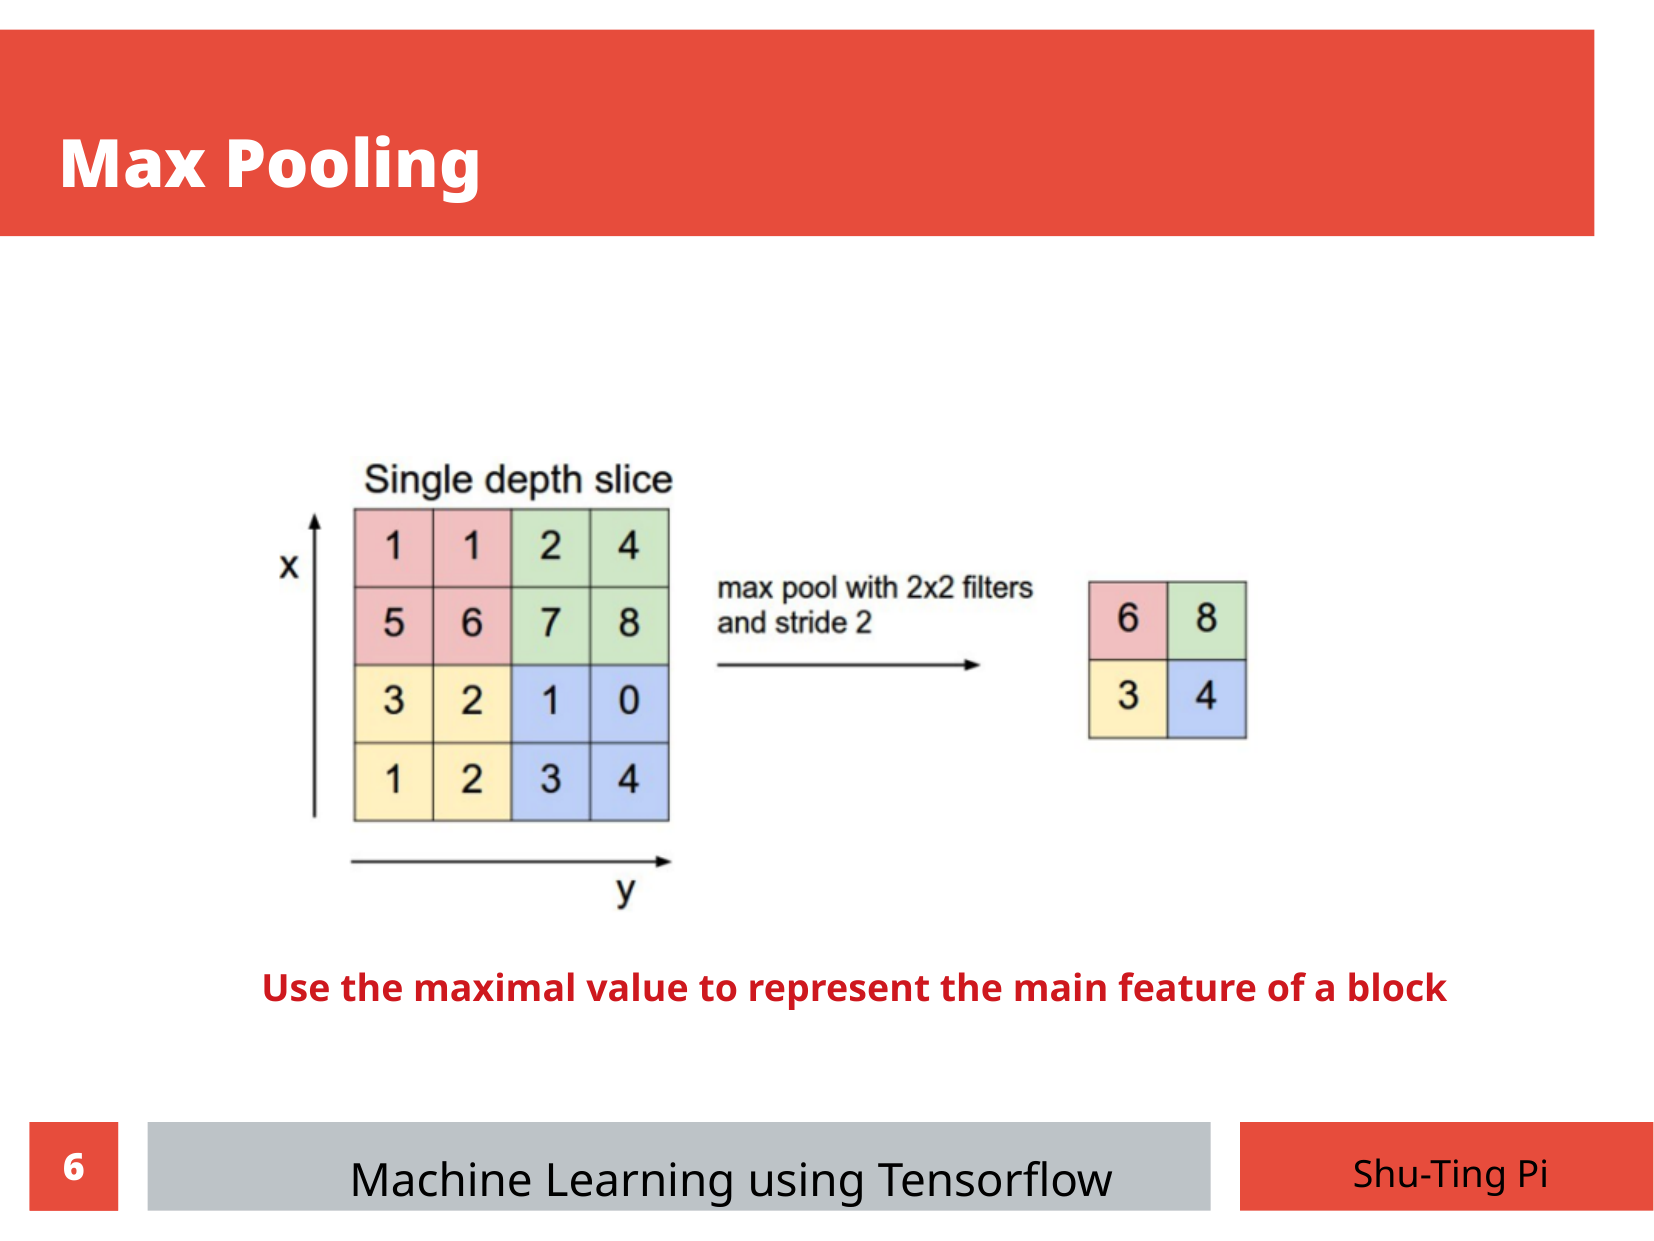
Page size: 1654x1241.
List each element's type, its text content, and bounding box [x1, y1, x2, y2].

picture [279, 456, 1264, 916]
text_box Use the maximal value to represent the main feature of a block [246, 953, 1309, 1016]
title Max Pooling [59, 59, 1595, 207]
text_box Shu-Ting Pi [1338, 1140, 1573, 1203]
text_box Machine Learning using Tensorflow [334, 1139, 1220, 1241]
